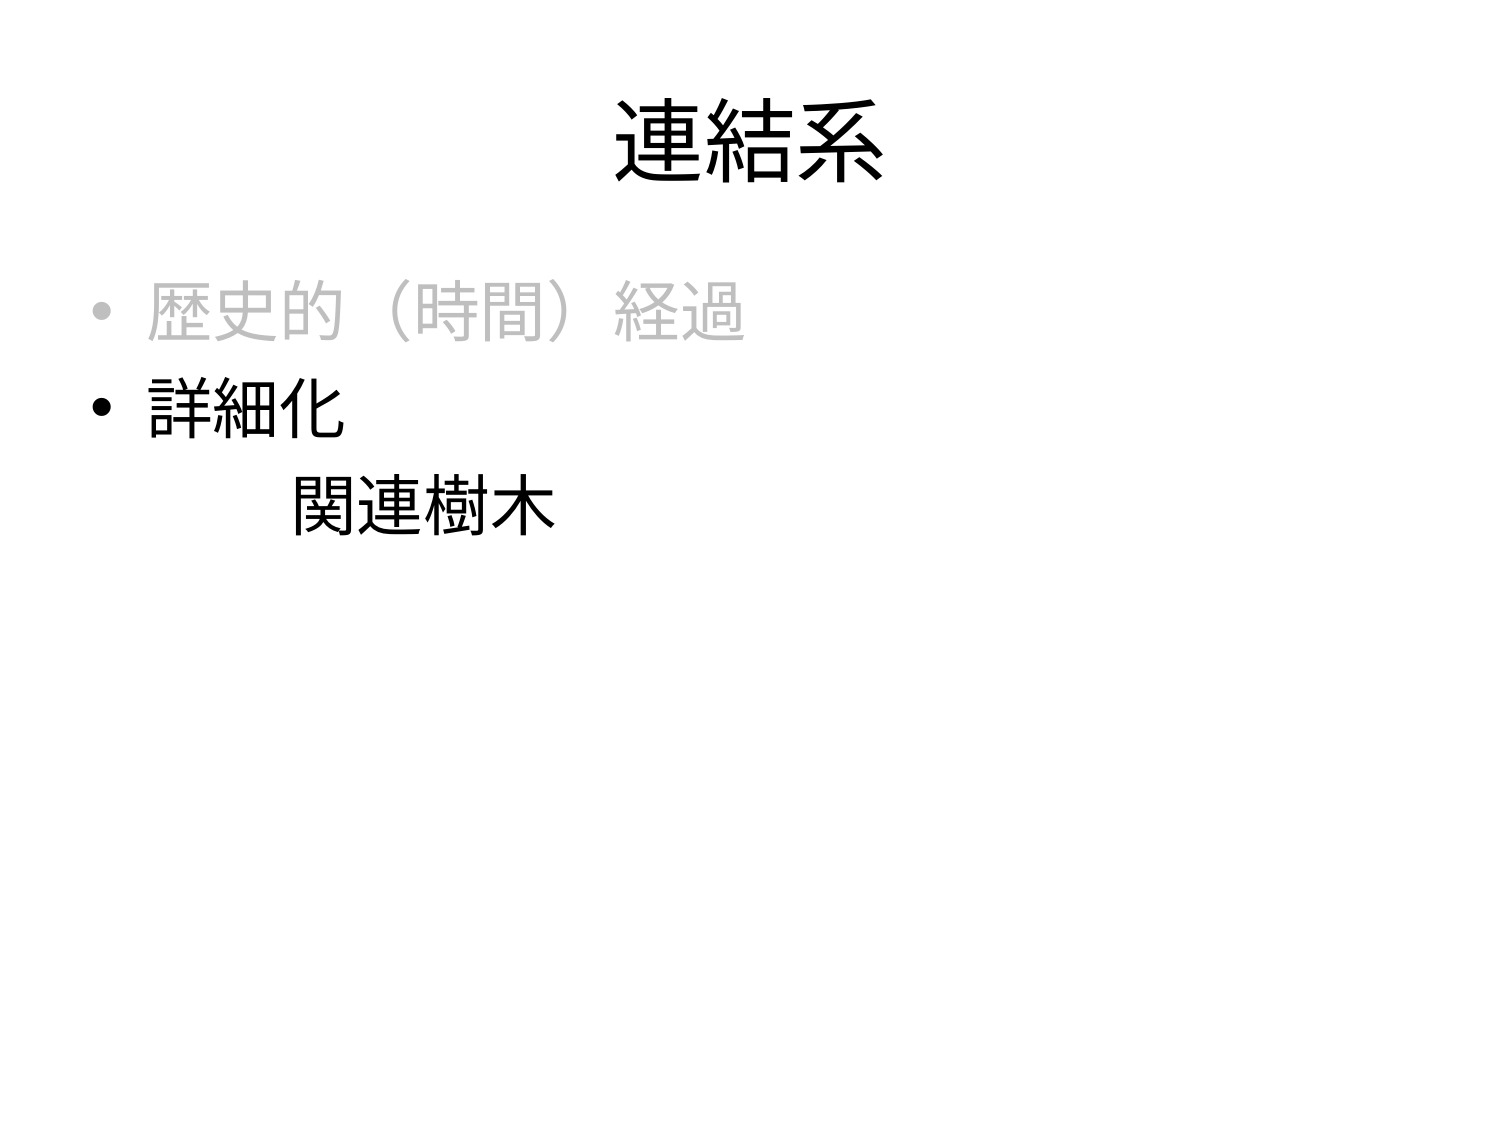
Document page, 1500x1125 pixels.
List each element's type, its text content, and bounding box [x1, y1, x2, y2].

list 歴史的（時間）経過 詳細化 関連樹木 [75, 262, 1426, 1006]
title 連結系 [75, 45, 1426, 233]
